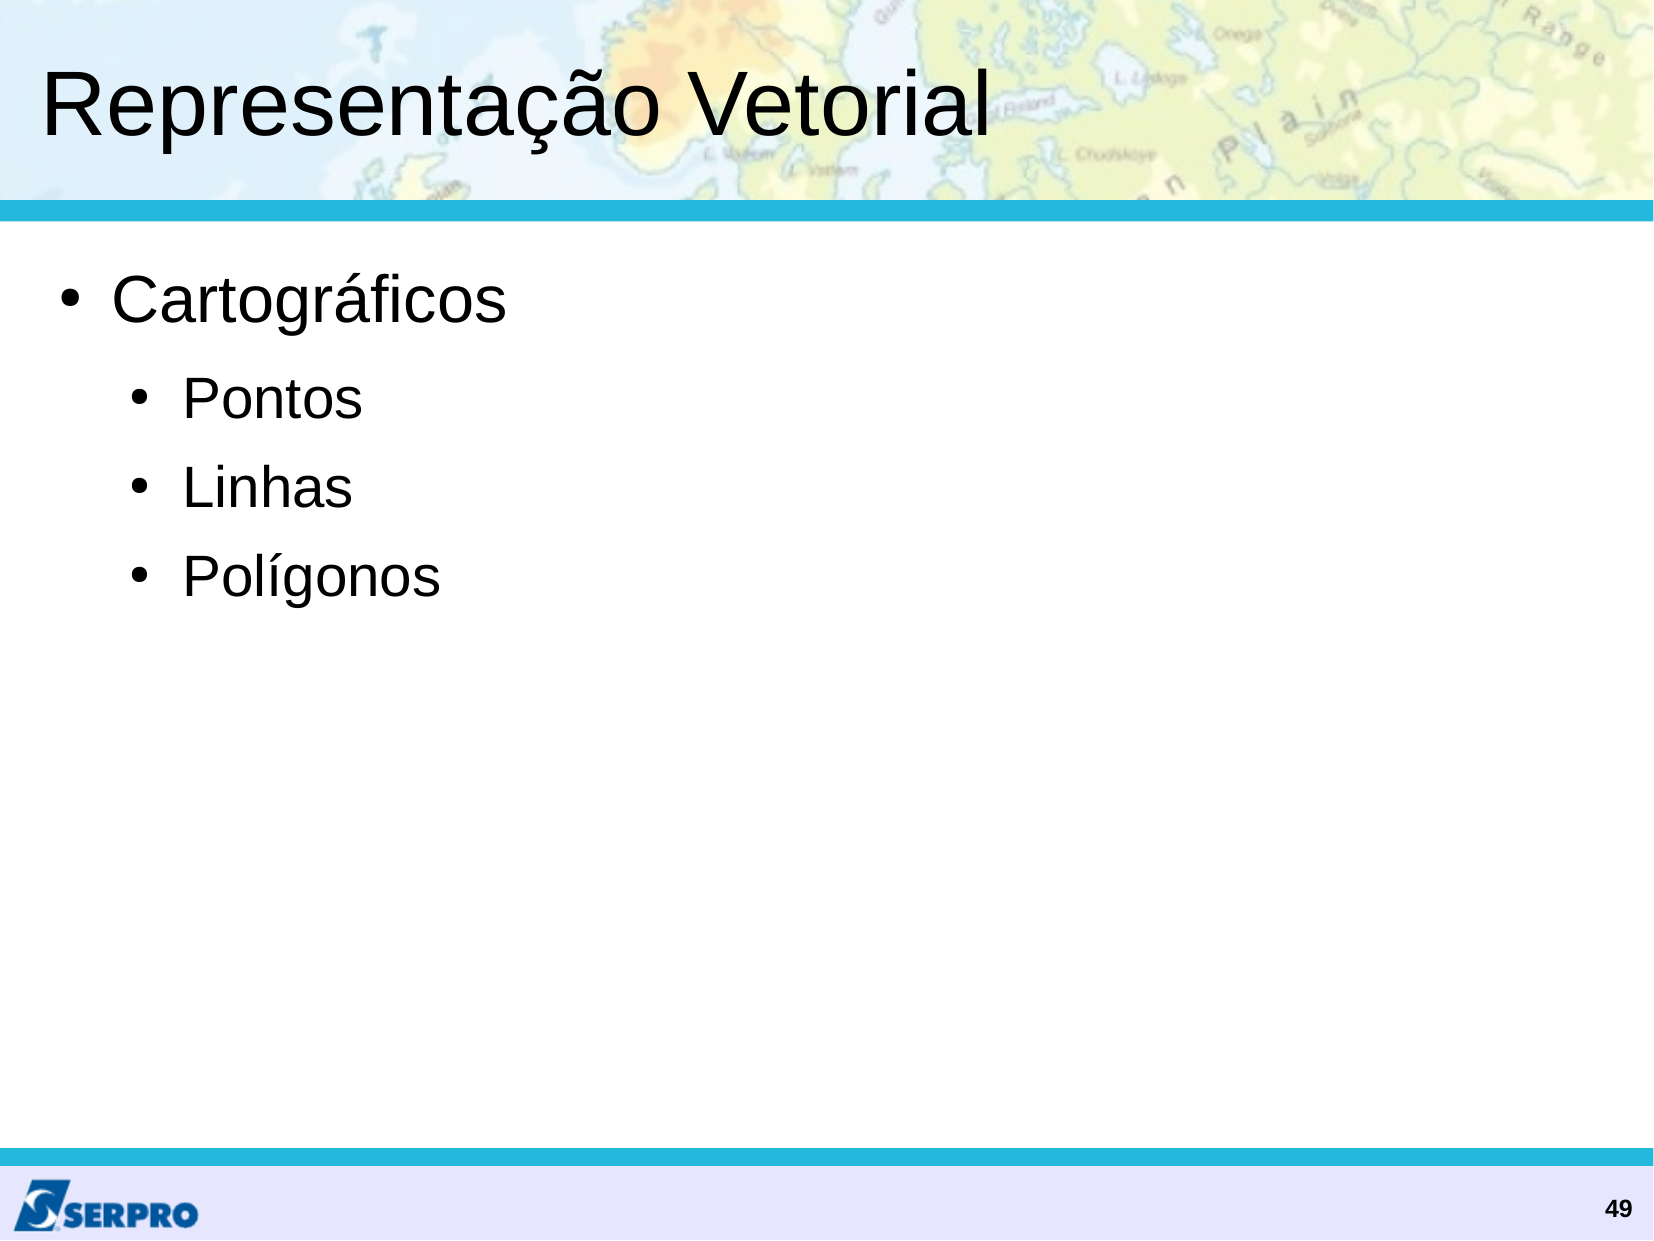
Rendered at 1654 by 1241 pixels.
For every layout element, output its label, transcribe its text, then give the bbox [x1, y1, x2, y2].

picture [10, 1177, 201, 1235]
title Representação Vetorial [40, 49, 1614, 159]
list Cartográficos Pontos Linhas Polígonos [40, 261, 1616, 1081]
